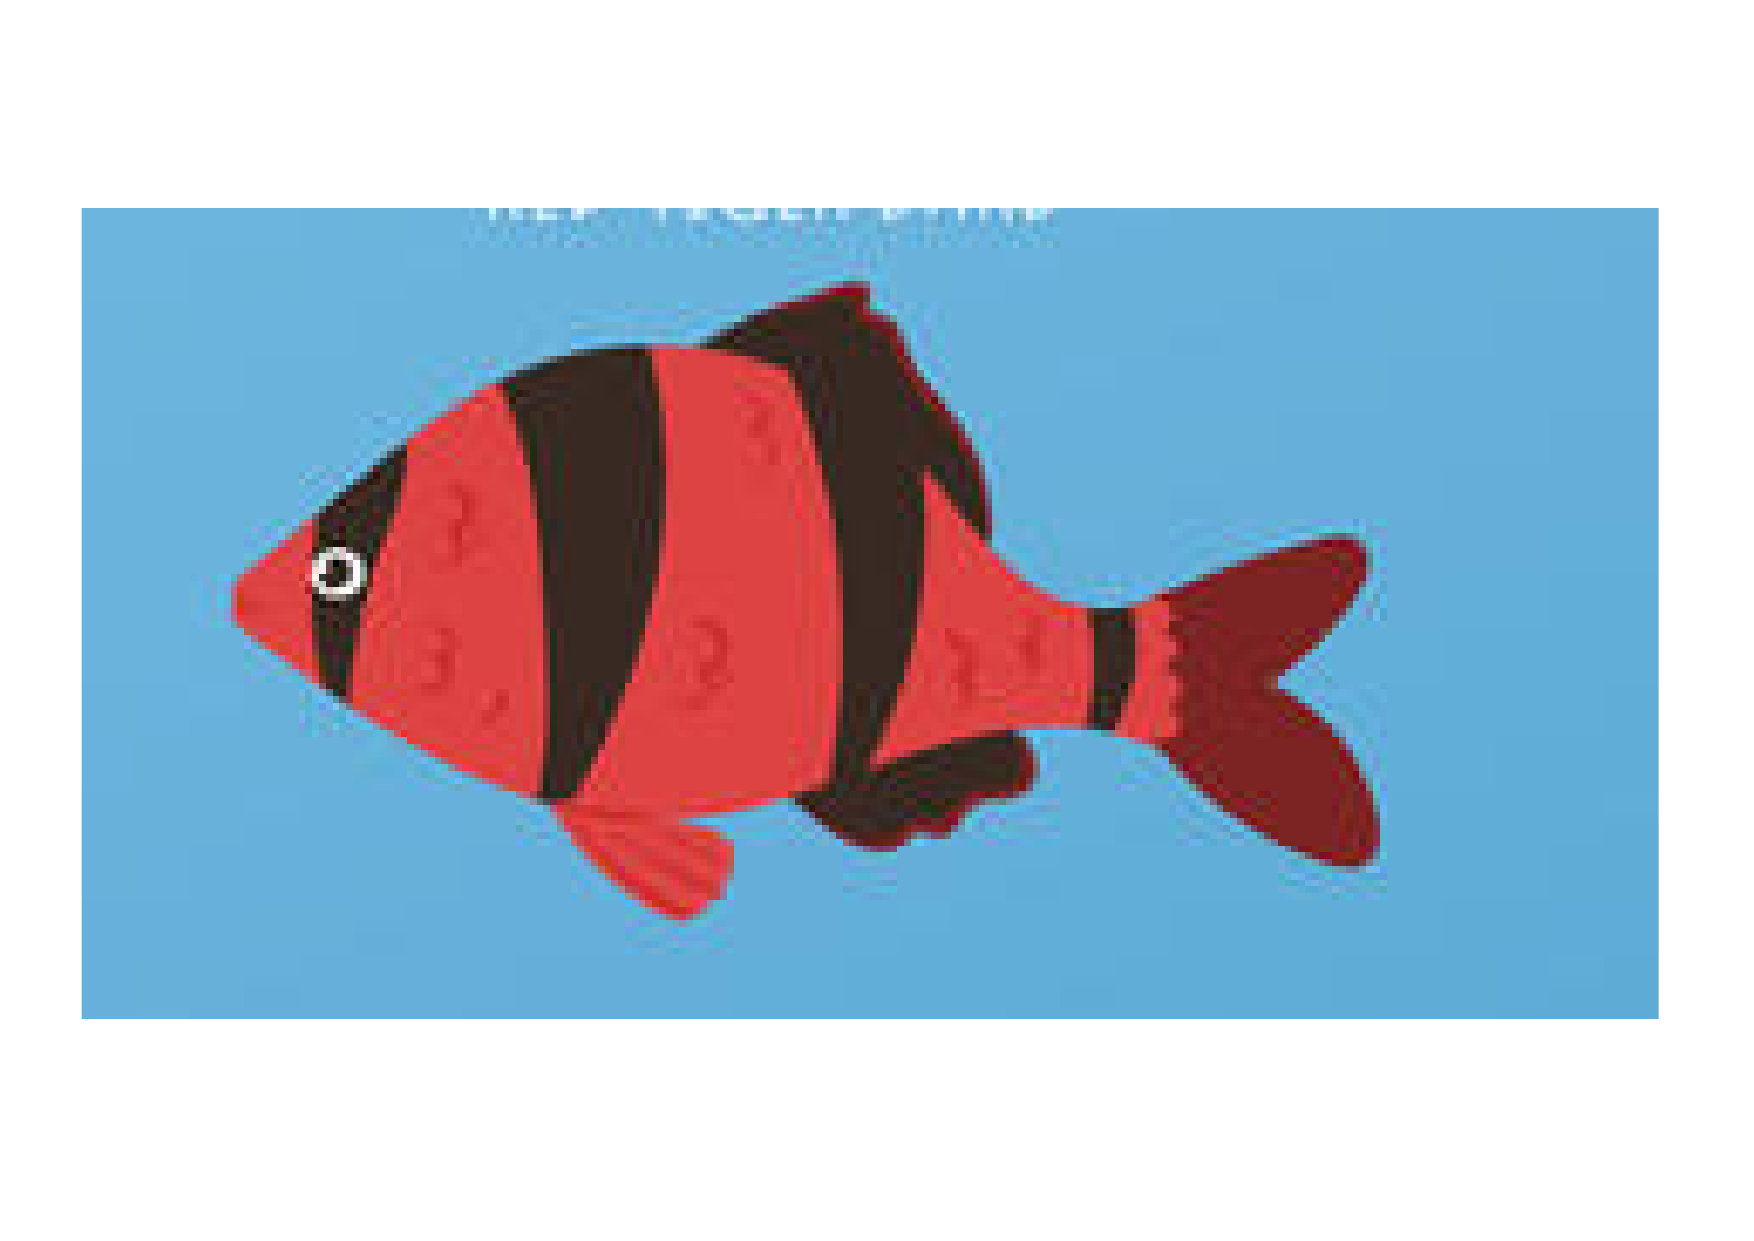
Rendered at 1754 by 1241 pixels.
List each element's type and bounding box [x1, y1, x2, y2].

picture [81, 208, 1659, 1019]
